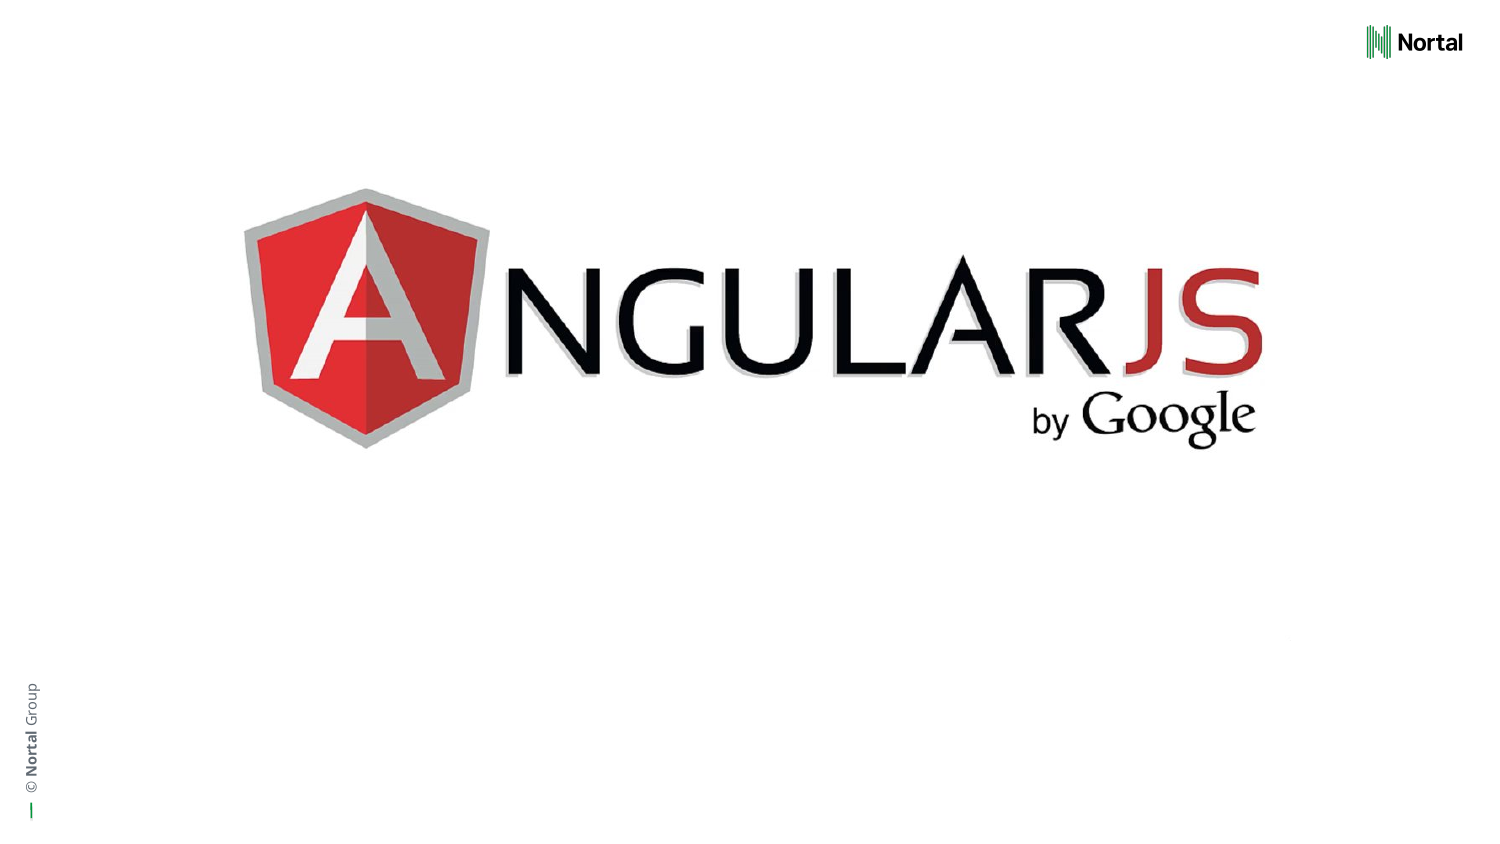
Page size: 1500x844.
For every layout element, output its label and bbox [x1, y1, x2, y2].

picture [213, 35, 1291, 641]
